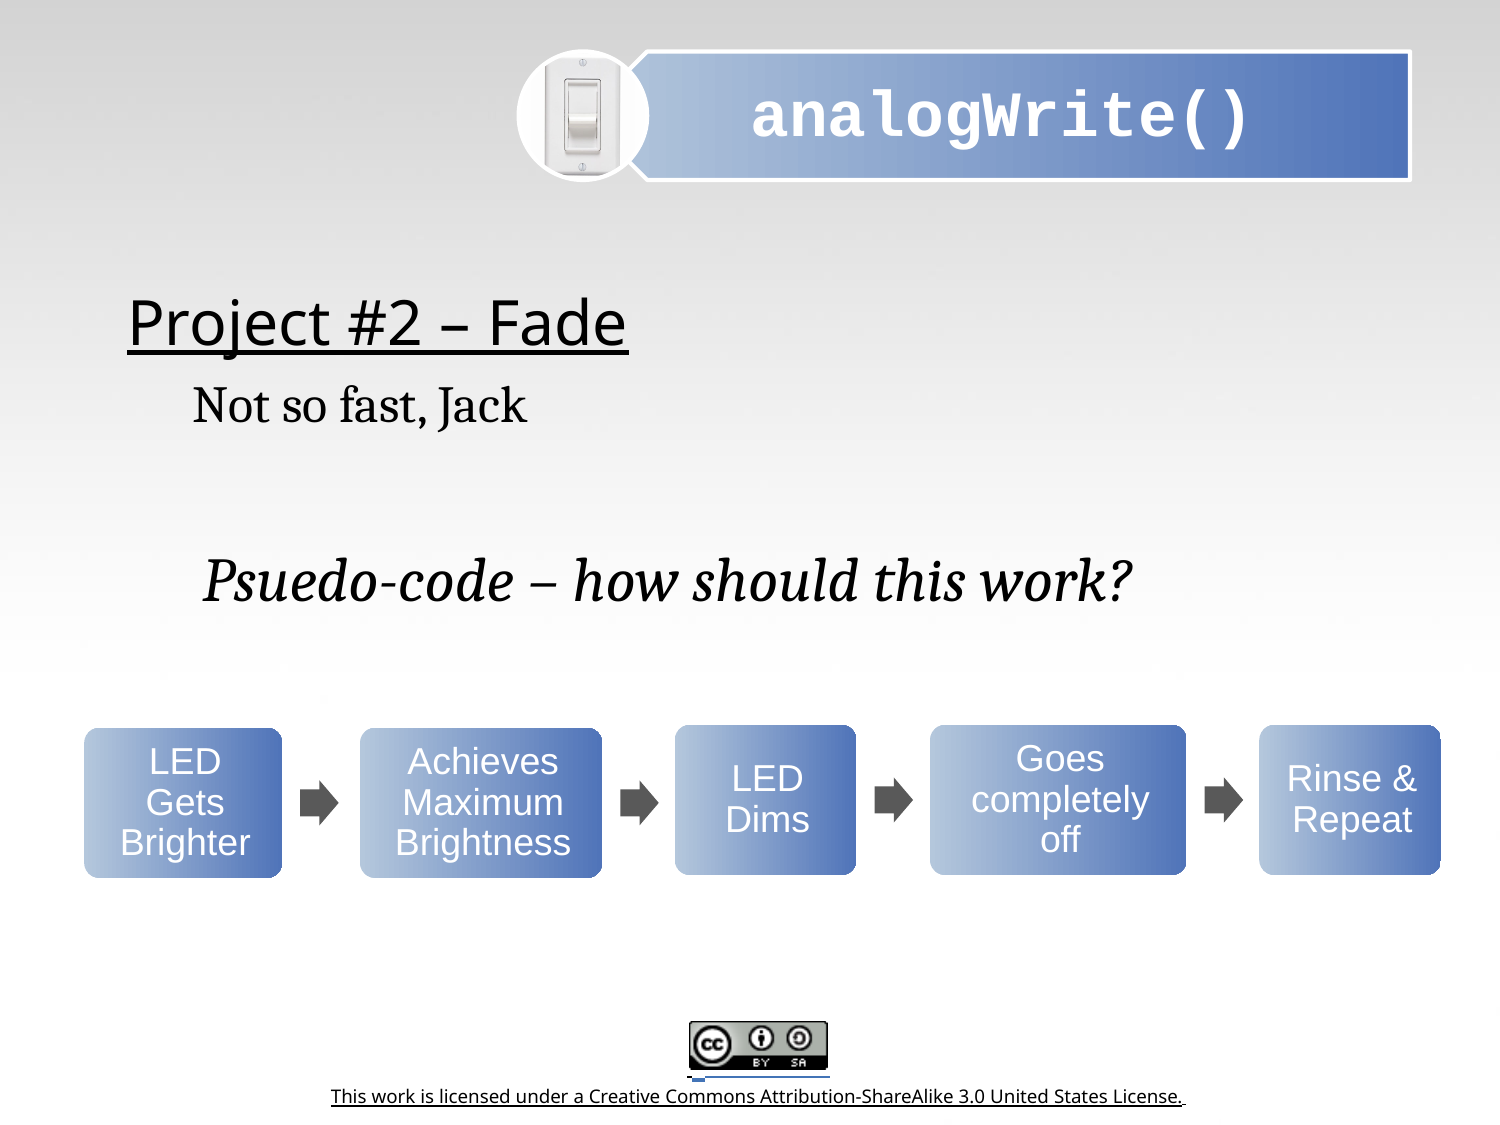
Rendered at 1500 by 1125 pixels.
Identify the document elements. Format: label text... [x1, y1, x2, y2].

text_box Goes completely off [929, 724, 1187, 875]
text_box analogWrite() [629, 51, 1411, 180]
text_box LED Gets Brighter [84, 727, 282, 878]
text_box [620, 780, 659, 826]
text_box LED Dims [674, 724, 857, 875]
text_box [300, 780, 339, 826]
text_box [518, 51, 648, 180]
text_box Achieves Maximum Brightness [359, 727, 603, 878]
text_box [874, 777, 914, 823]
picture [0, 0, 1500, 1125]
text_box Rinse & Repeat [1259, 724, 1441, 875]
list Project #2 – Fade Not so fast, Jack Psuedo-code – how should this work? [112, 275, 1388, 1000]
text_box [1204, 777, 1244, 823]
